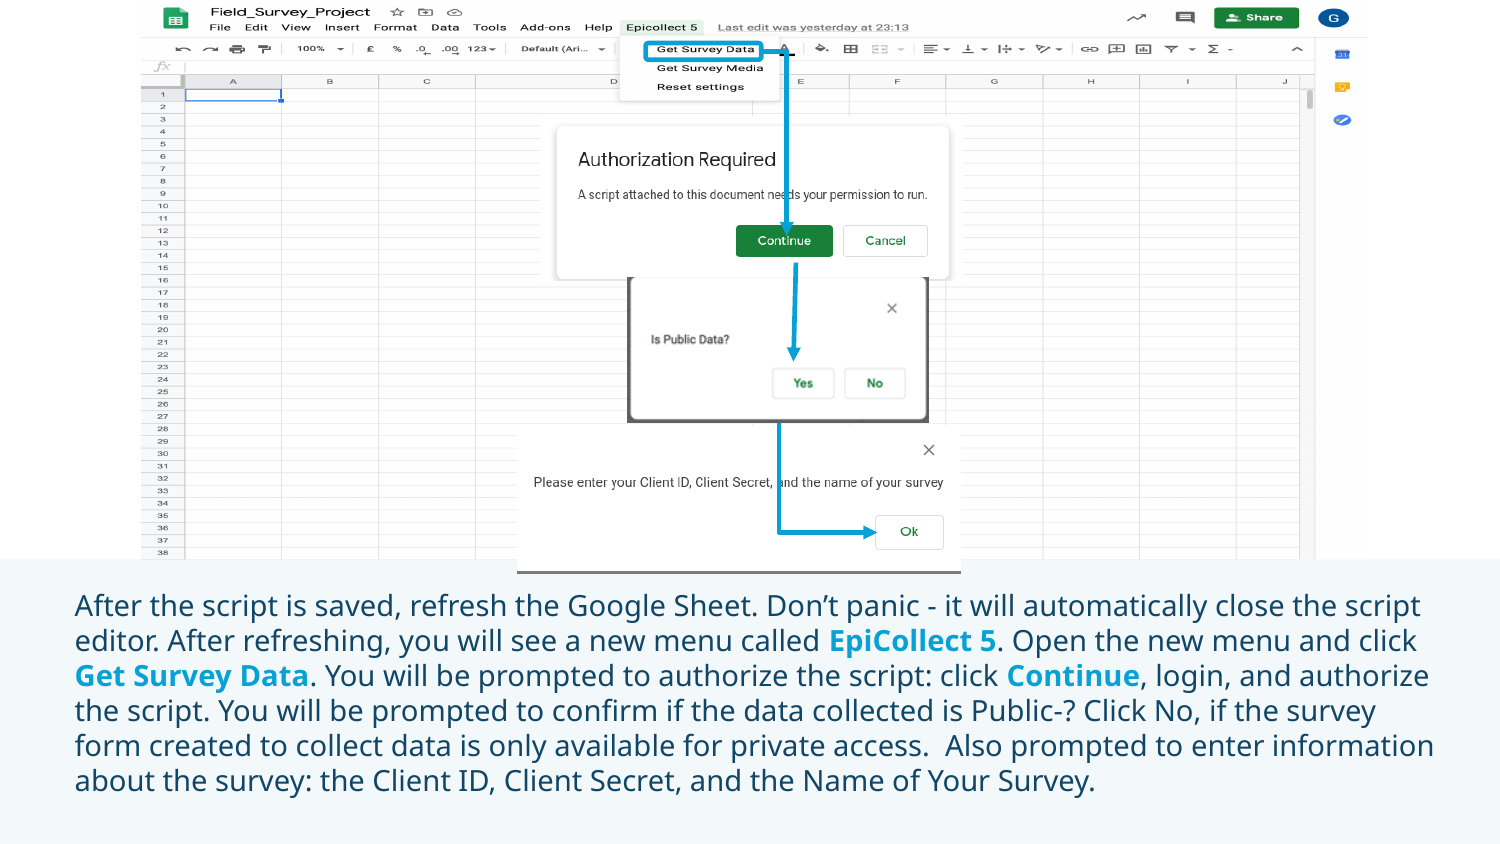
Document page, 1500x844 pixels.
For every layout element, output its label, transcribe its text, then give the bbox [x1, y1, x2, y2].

picture [141, 0, 1368, 571]
text_box After the script is saved, refresh the Google Sheet. Don’t panic - it will automatically close the script editor. After refreshing, you will see a new menu called EpiCollect 5. Open the new menu and click Get Survey Data. You will be prompted to authorize the script: click Continue, login, and authorize the script. You will be prompted to confirm if the data collected is Public-? Click No, if the survey form created to collect data is only available for private access. Also prompted to enter information about the survey: the Client ID, Client Secret, and the Name of Your Survey. [59, 572, 1465, 841]
text_box [0, 559, 1500, 844]
